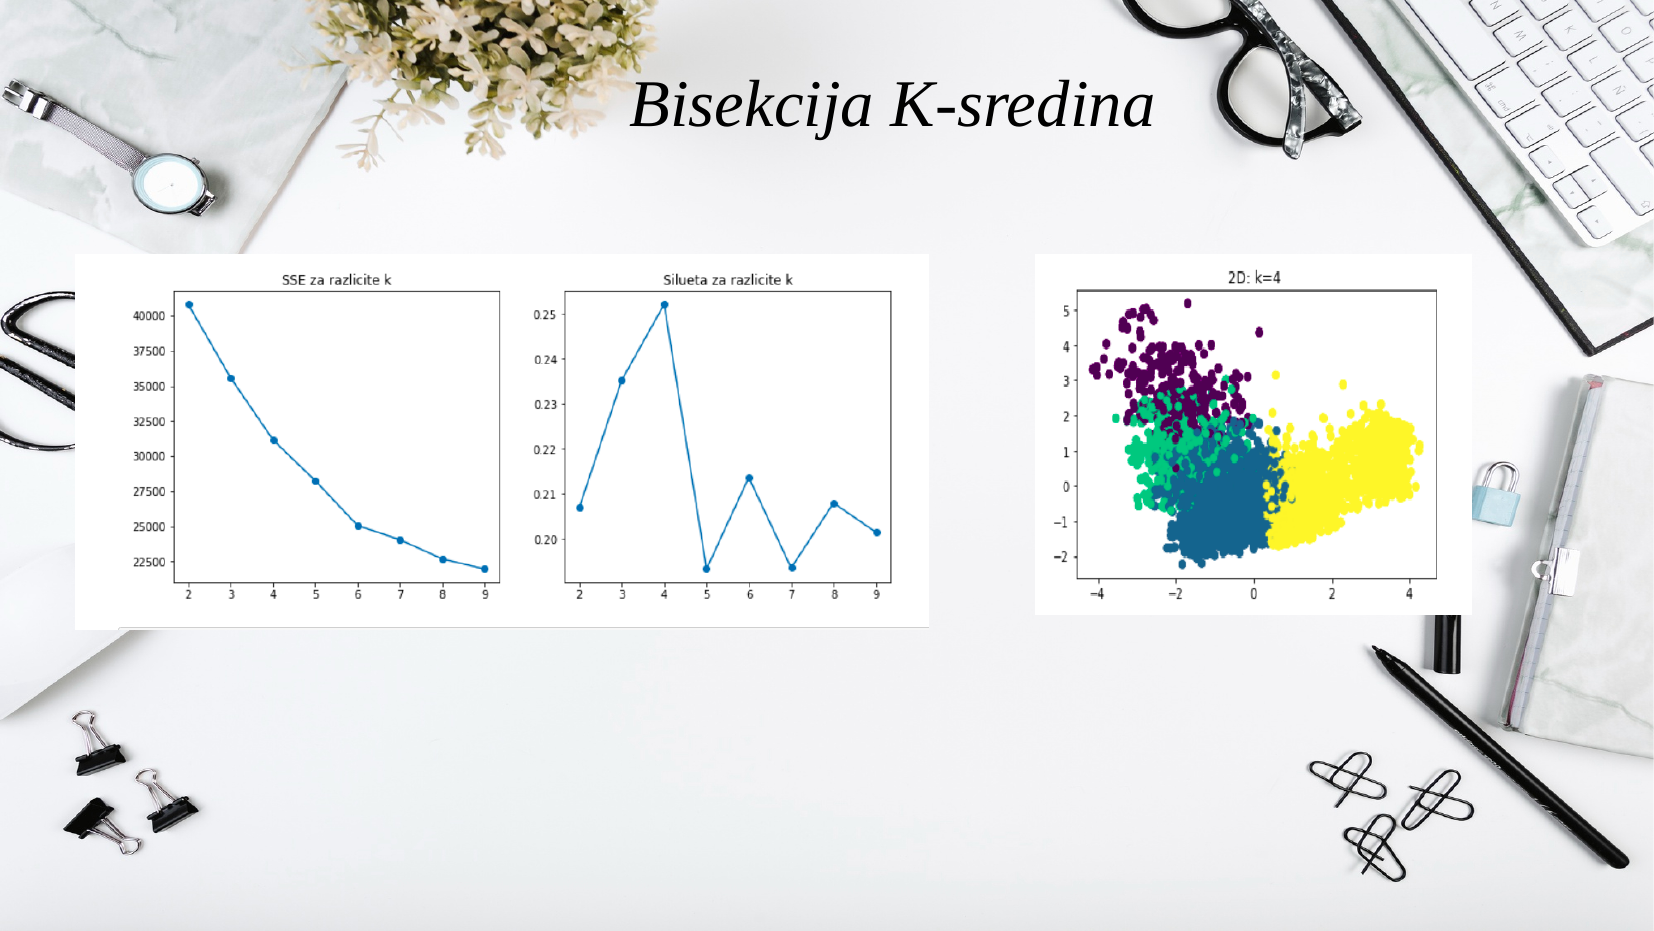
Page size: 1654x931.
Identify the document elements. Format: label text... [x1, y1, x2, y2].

picture [0, 0, 1654, 931]
text_box Bisekcija K-sredina [615, 60, 1306, 149]
